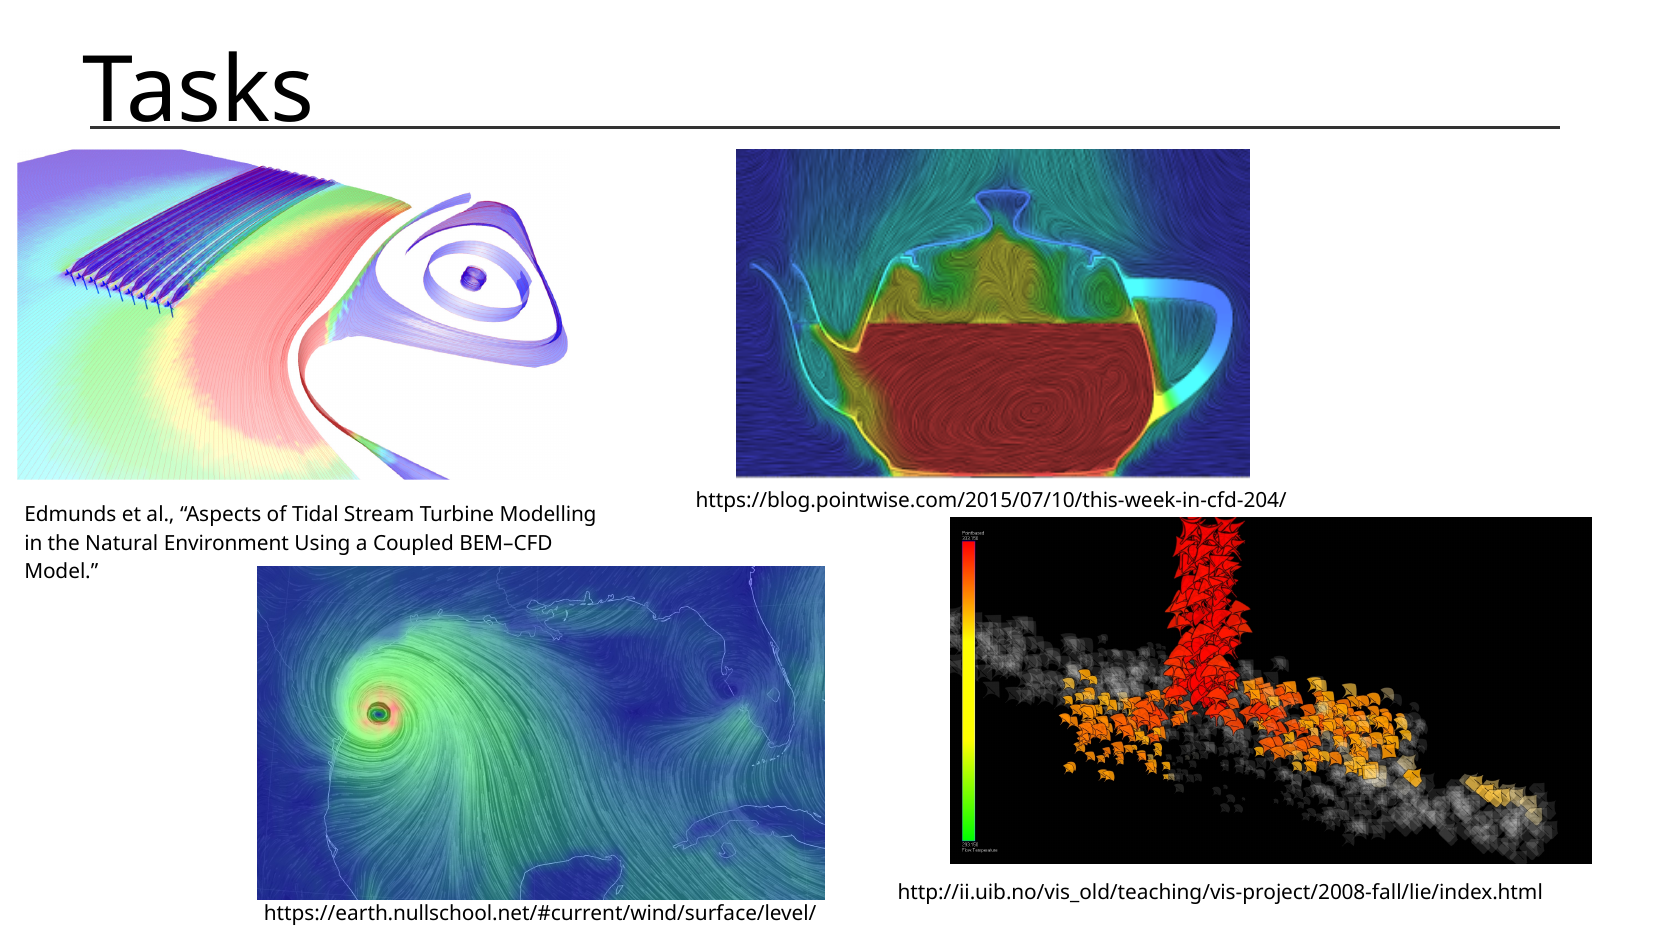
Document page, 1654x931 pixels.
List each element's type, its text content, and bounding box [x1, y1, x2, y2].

title Tasks [82, 32, 1571, 140]
text_box https://earth.nullschool.net/#current/wind/surface/level/ [249, 891, 841, 931]
text_box http://ii.uib.no/vis_old/teaching/vis-project/2008-fall/lie/index.html [882, 870, 1591, 911]
picture [257, 566, 826, 891]
text_box Edmunds et al., “Aspects of Tidal Stream Turbine Modelling in the Natural Environment Using a Coupled BEM–CFD Model.” [9, 492, 634, 583]
picture [17, 149, 570, 481]
picture [950, 517, 1592, 864]
picture [736, 149, 1250, 477]
text_box https://blog.pointwise.com/2015/07/10/this-week-in-cfd-204/ [680, 477, 1316, 544]
